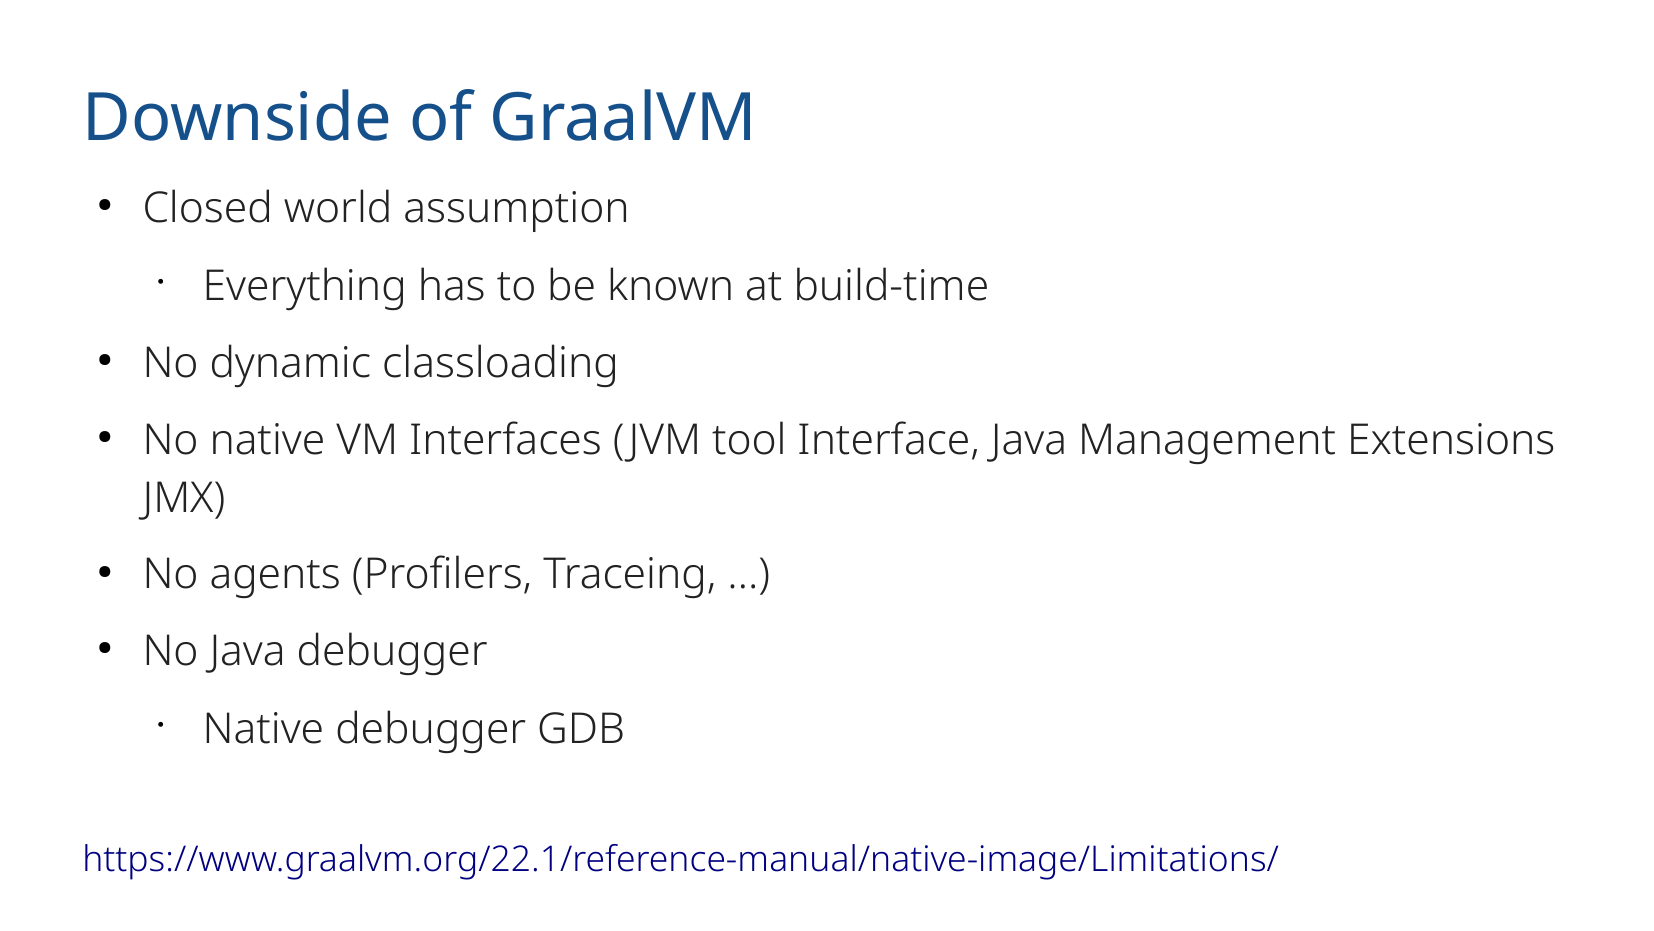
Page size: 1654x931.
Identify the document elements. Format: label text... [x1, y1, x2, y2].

list Closed world assumption Everything has to be known at build-time No dynamic classloading No native VM Interfaces (JVM tool Interface, Java Management Extensions JMX) No agents (Profilers, Traceing, …) No Java debugger Native debugger GDB https://www.graalvm.org/22.1/reference-manual/native-image/Limitations/ [82, 177, 1583, 886]
title Downside of GraalVM [82, 37, 1571, 177]
